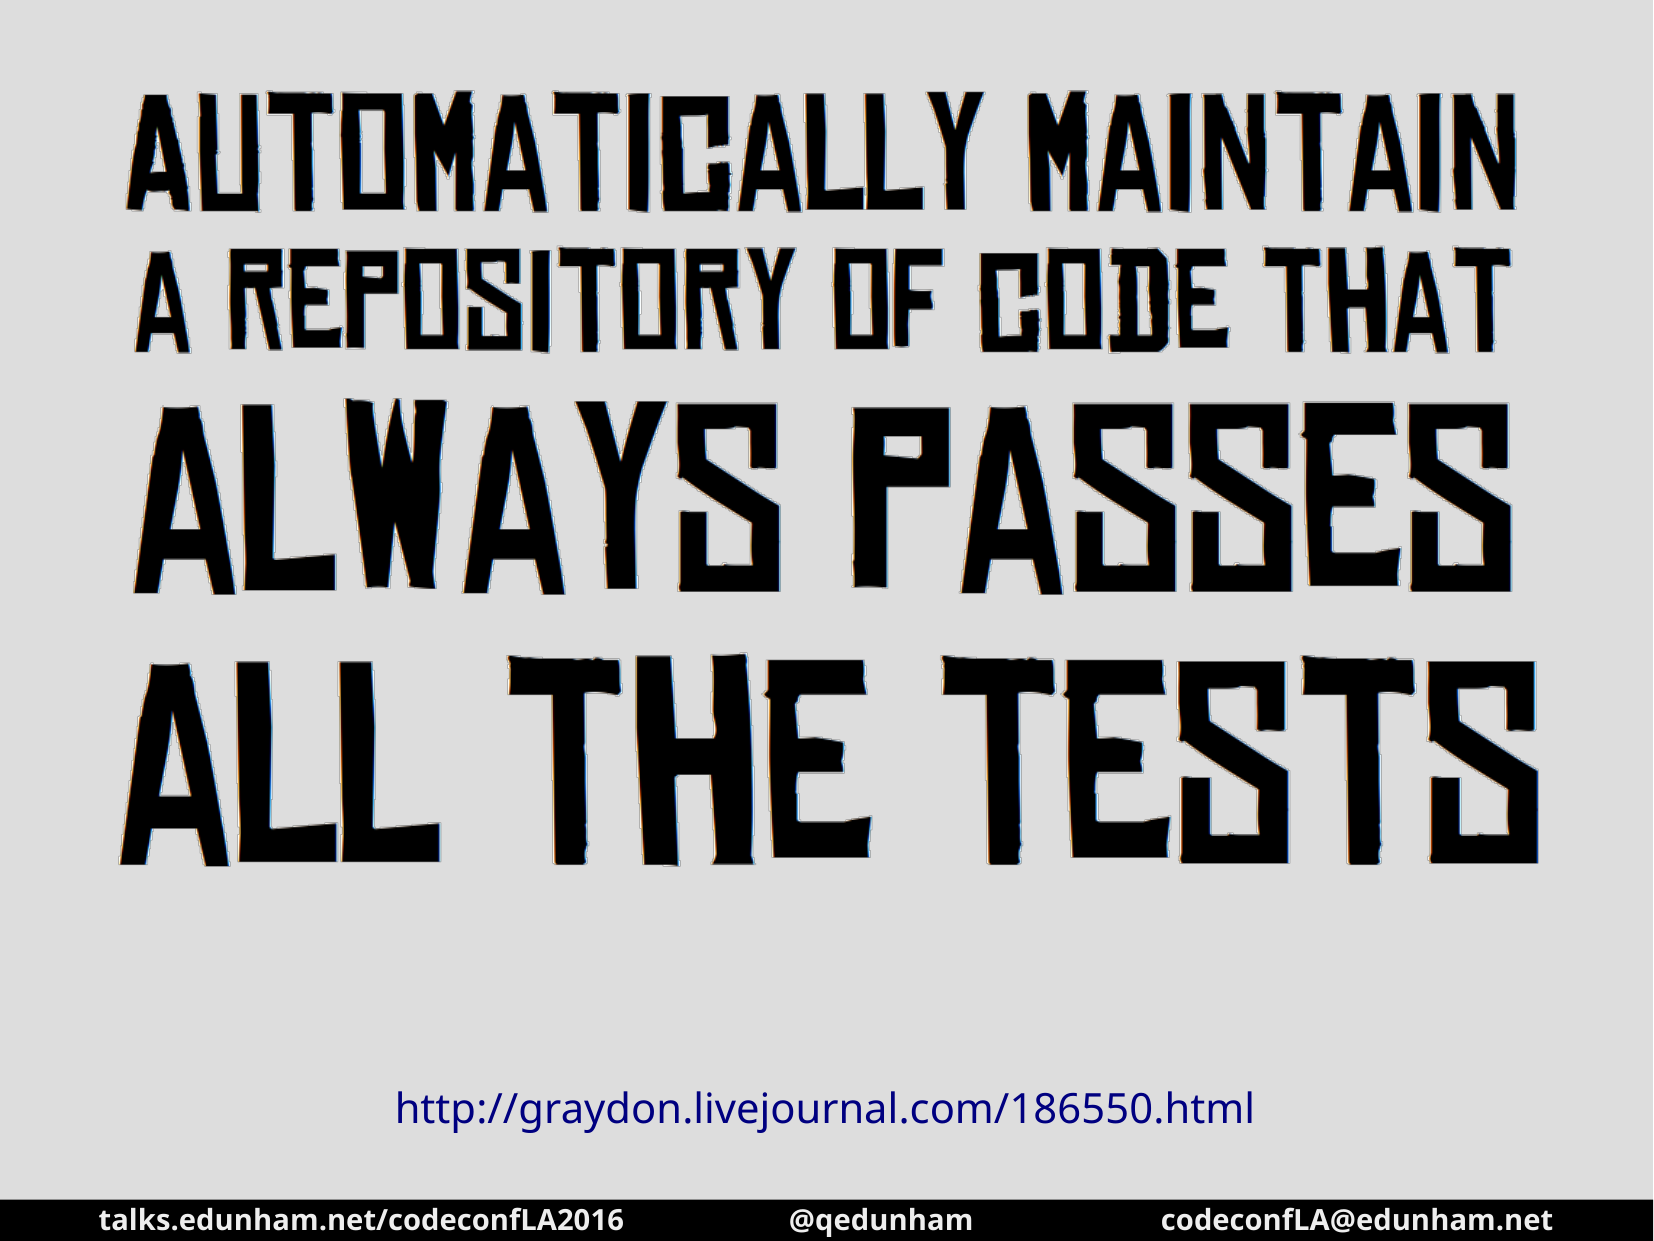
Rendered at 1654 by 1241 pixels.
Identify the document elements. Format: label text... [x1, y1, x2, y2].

picture [0, 5, 1653, 990]
title http://graydon.livejournal.com/186550.html [41, 1005, 1621, 1210]
